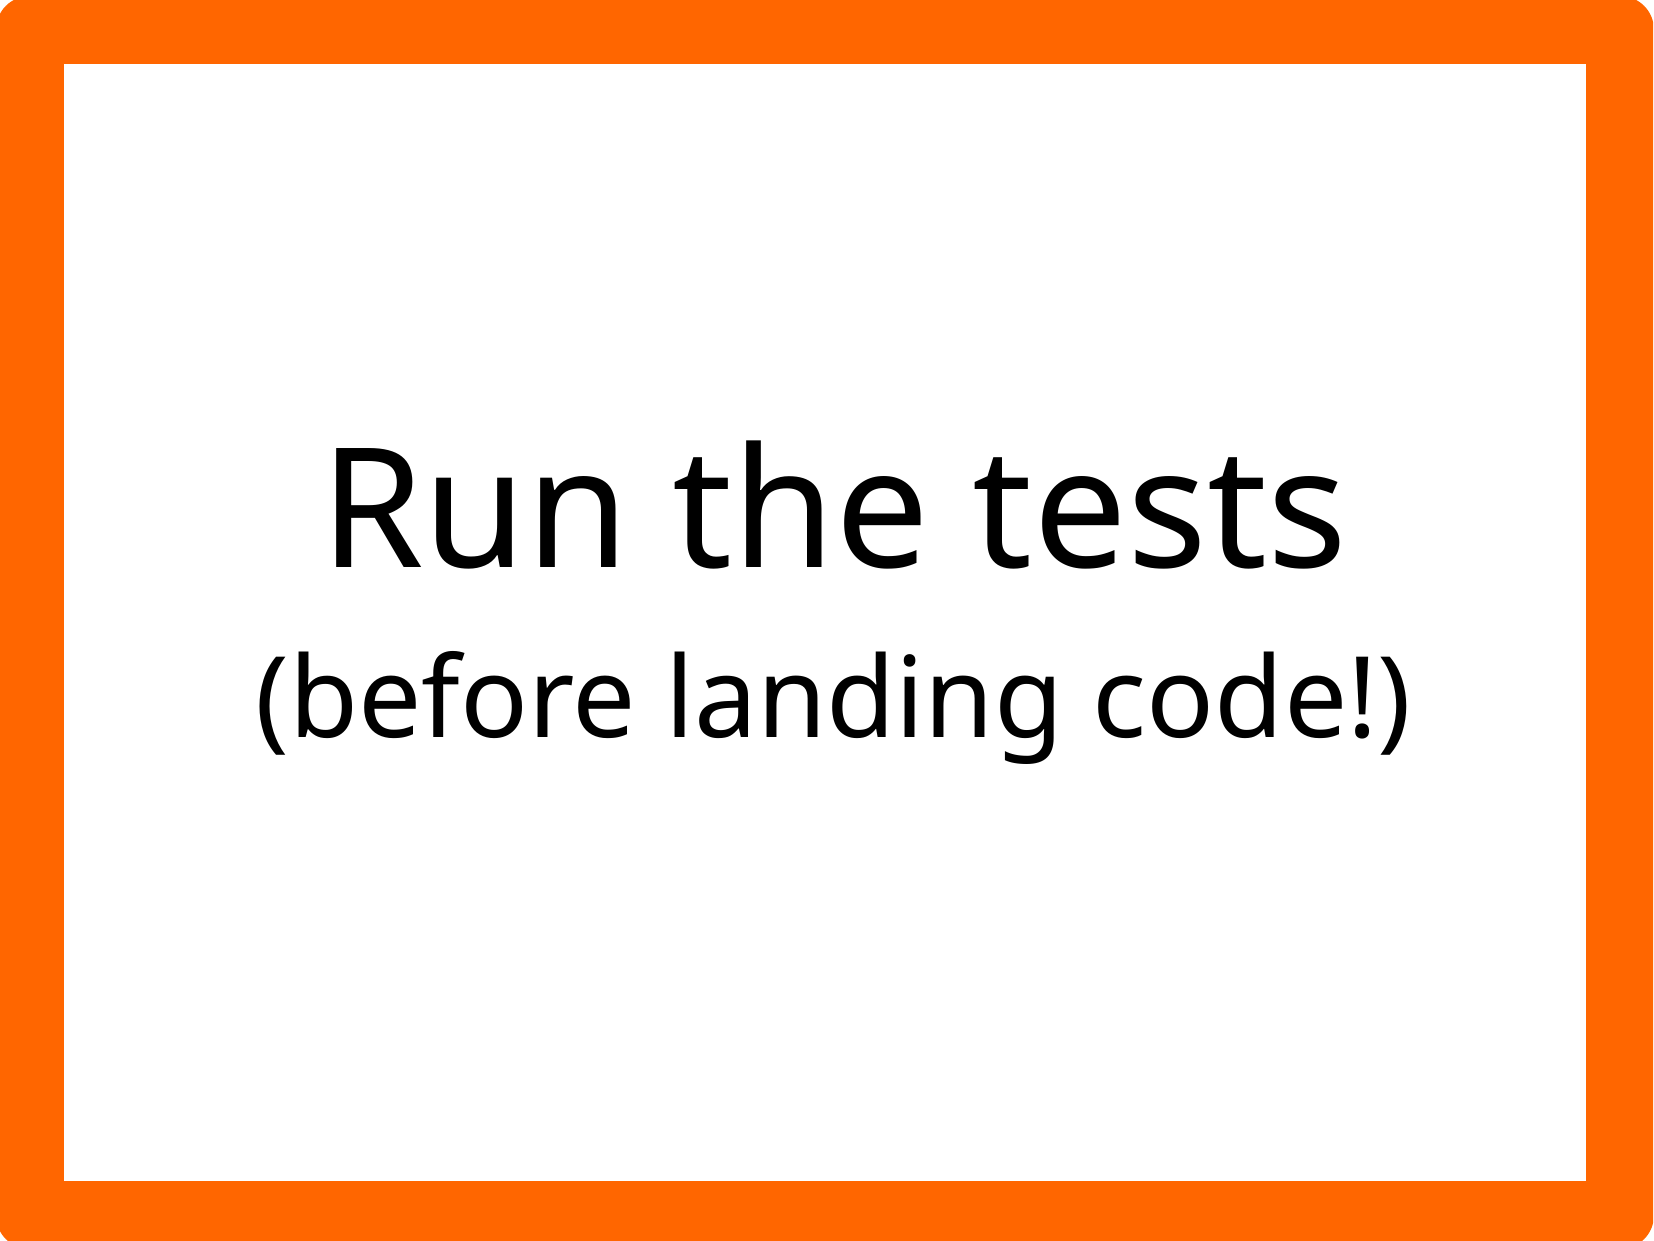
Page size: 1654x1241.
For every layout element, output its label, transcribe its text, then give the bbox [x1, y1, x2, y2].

title Run the tests (before landing code!) [90, 94, 1578, 1066]
